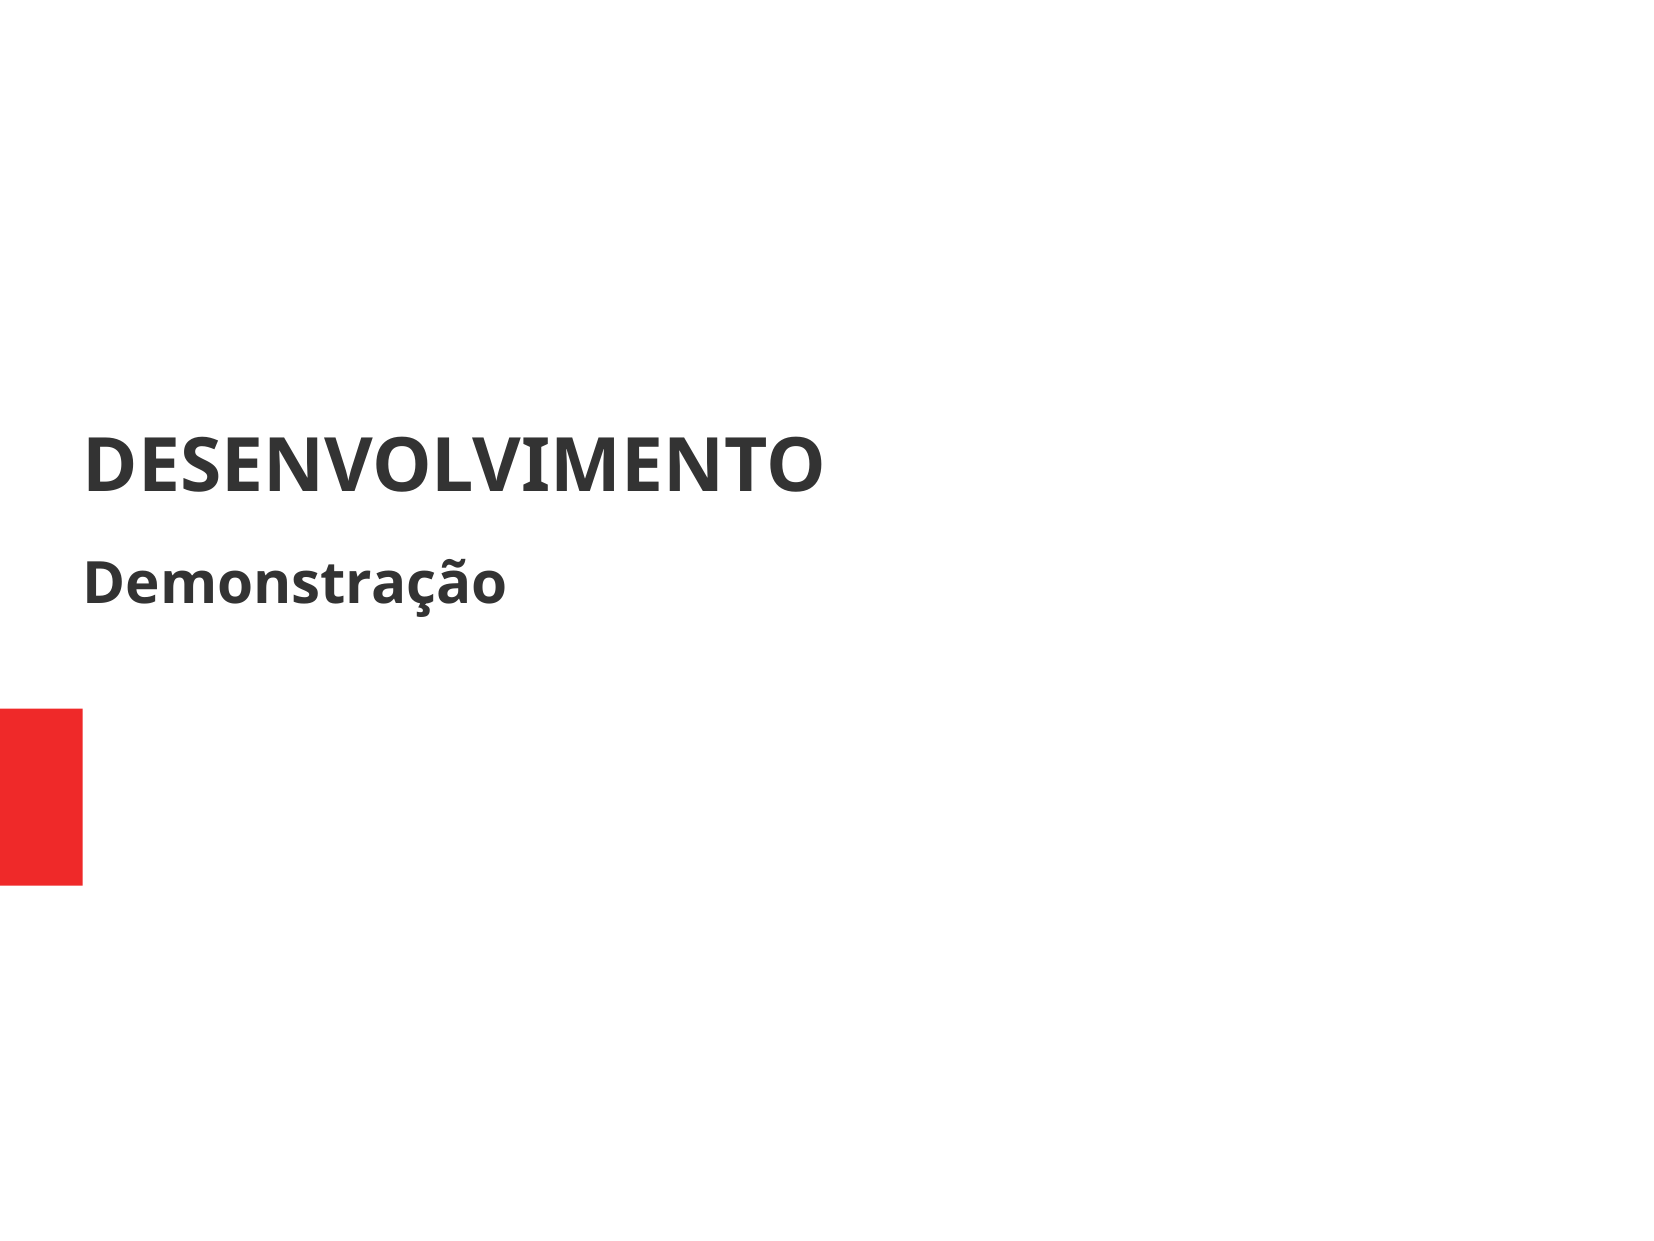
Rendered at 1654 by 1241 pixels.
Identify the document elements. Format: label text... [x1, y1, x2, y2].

text_box DESENVOLVIMENTO [82, 403, 1571, 520]
text_box Demonstração [82, 521, 1571, 638]
